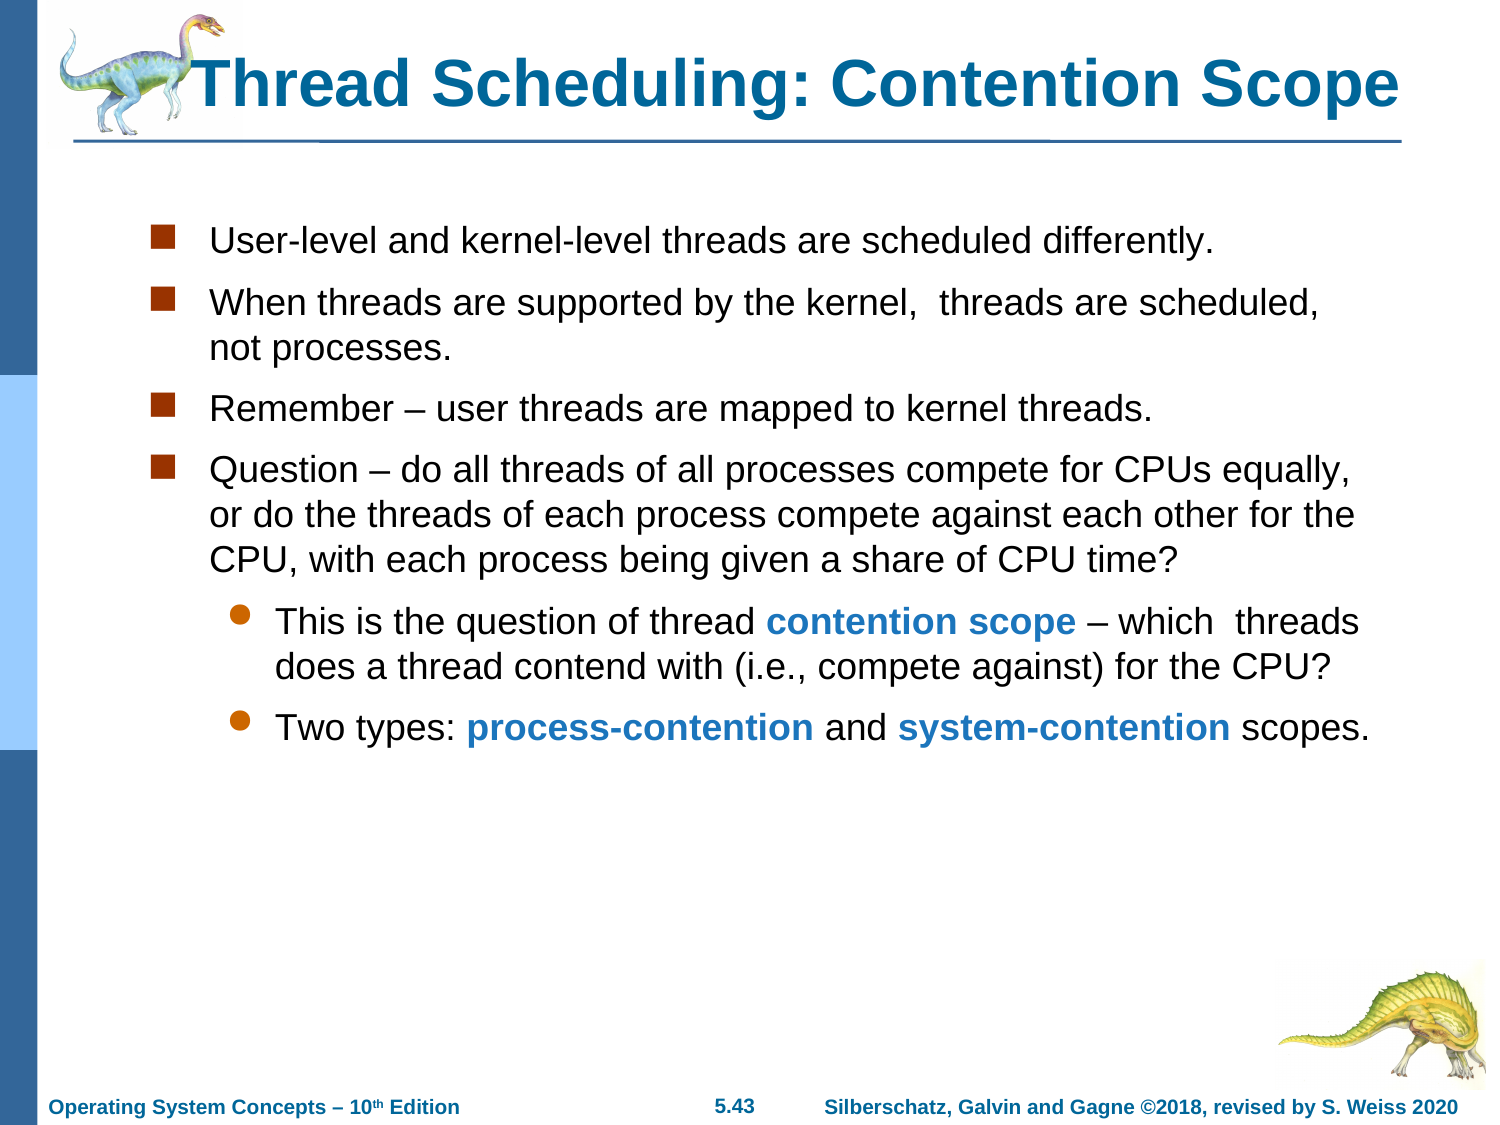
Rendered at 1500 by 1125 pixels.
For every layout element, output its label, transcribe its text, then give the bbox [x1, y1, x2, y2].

picture [1275, 959, 1486, 1090]
picture [1141, 1099, 1149, 1104]
text_box Thread Scheduling: Contention Scope [75, 33, 1426, 128]
picture [46, 0, 243, 149]
text_box User-level and kernel-level threads are scheduled differently. When threads are supported by the kernel, threads are scheduled, not processes. Remember – user threads are mapped to kernel threads. Question – do all threads of all processes compete for CPUs equally, or do the threads of each process compete against each other for the CPU, with each process being given a share of CPU time? This is the question of thread contention scope – which threads does a thread contend with (i.e., compete against) for the CPU? Two types: process-contention and system-contention scopes. [138, 208, 1396, 791]
